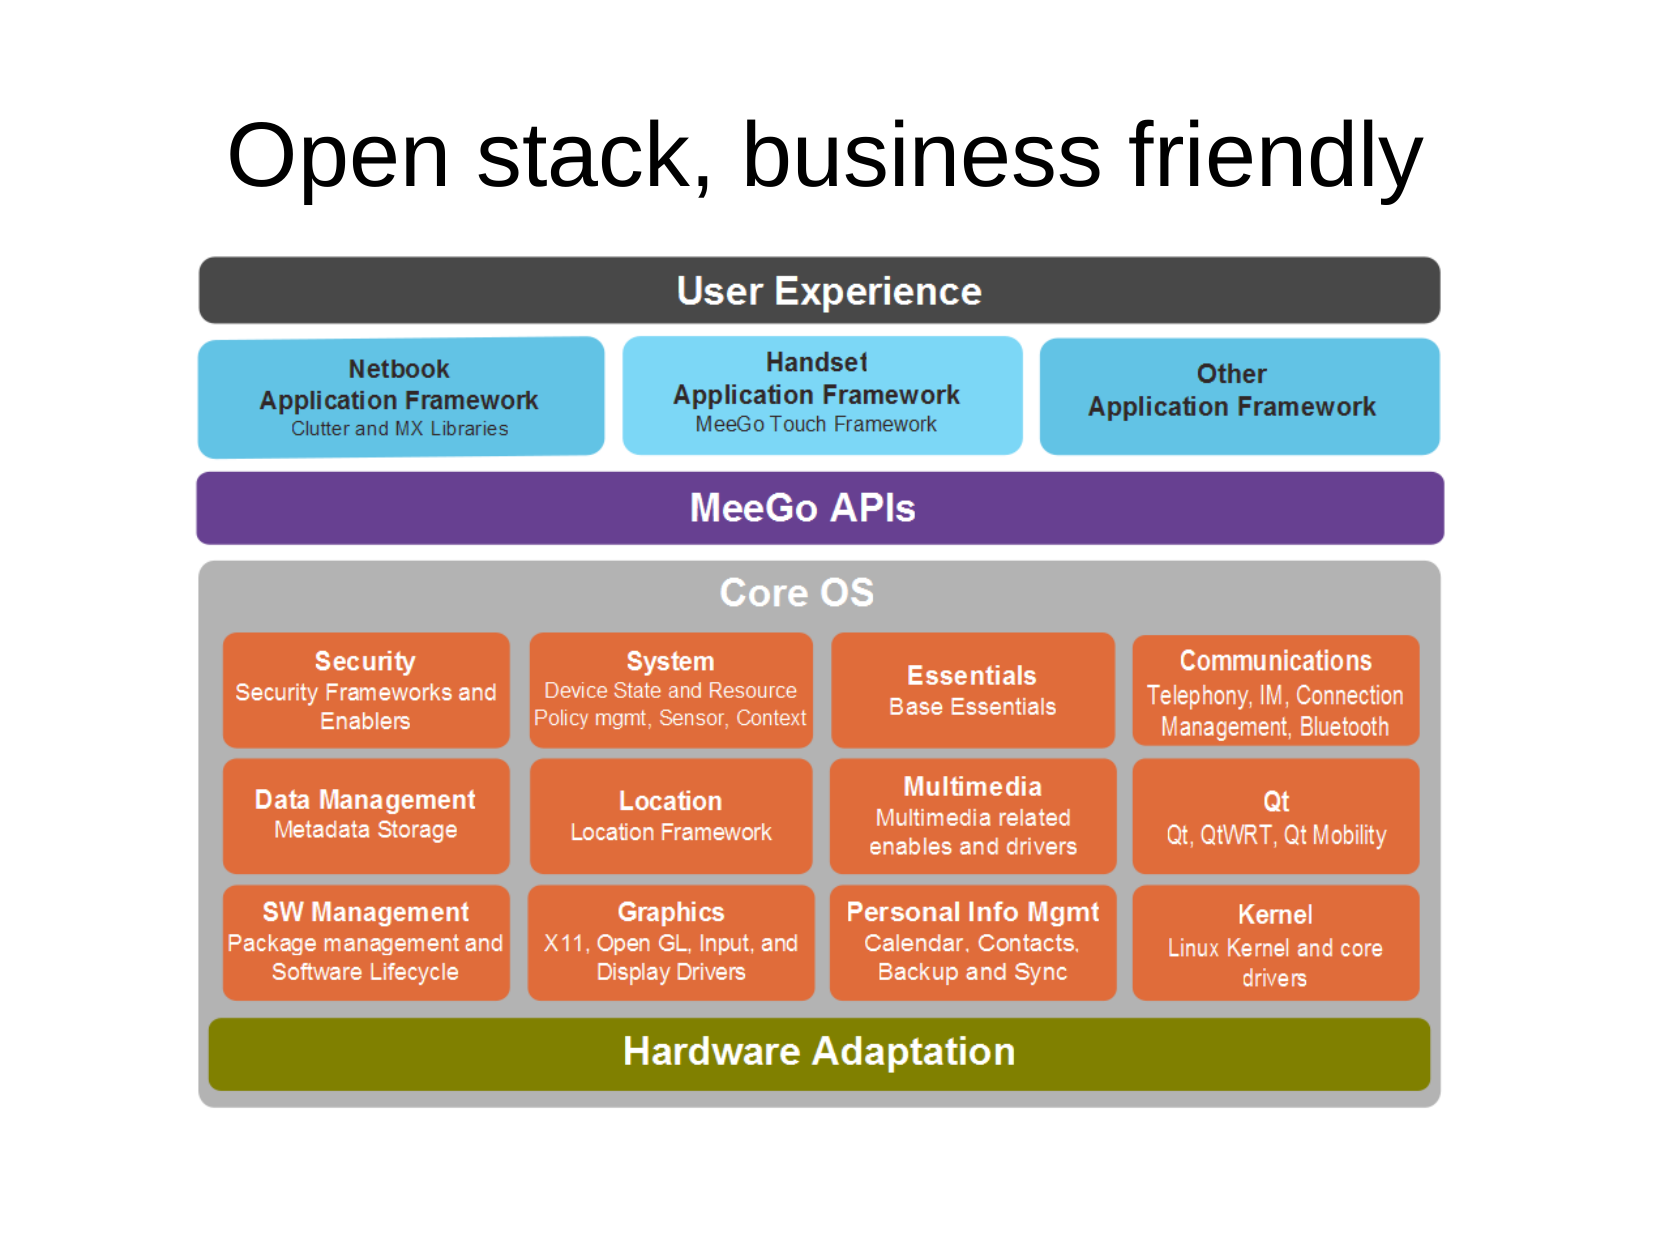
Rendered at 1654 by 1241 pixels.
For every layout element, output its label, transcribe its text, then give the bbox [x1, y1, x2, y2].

title Open stack, business friendly [82, 56, 1571, 249]
picture [132, 249, 1506, 1142]
